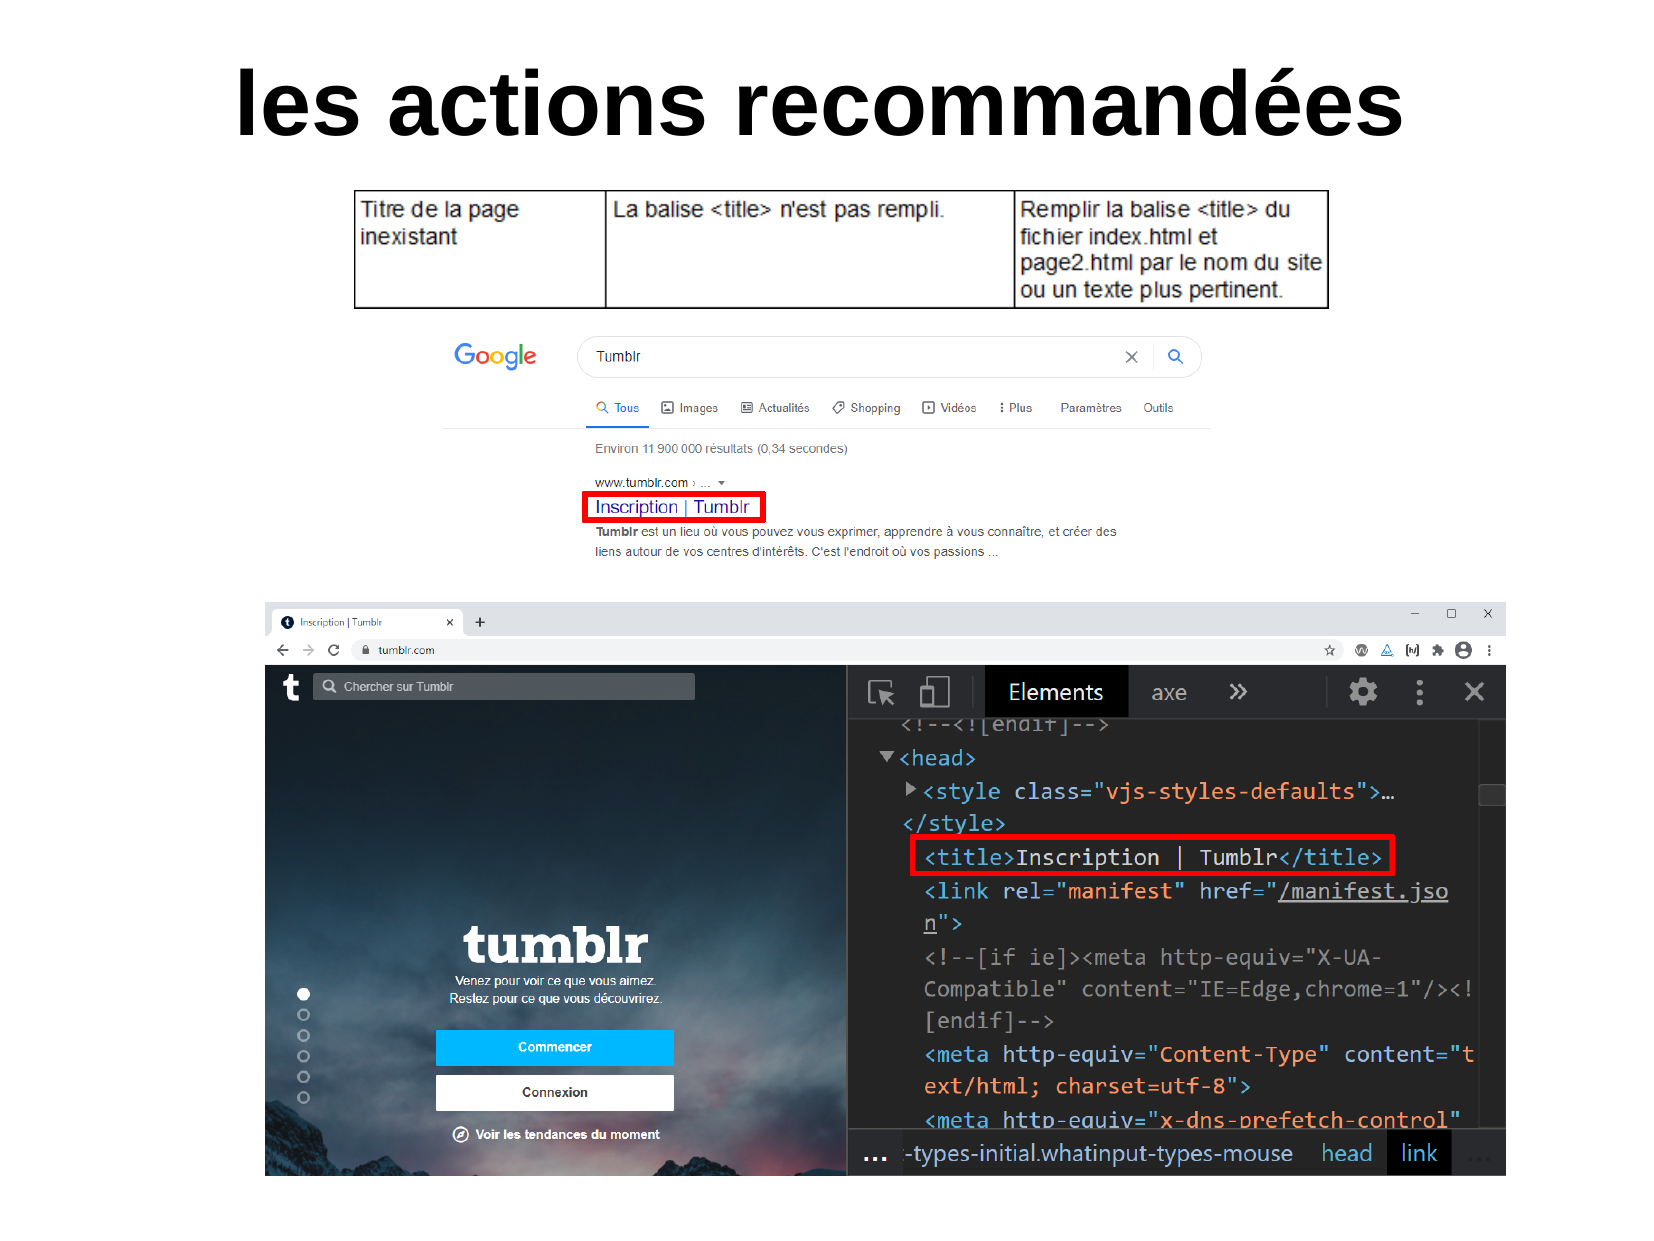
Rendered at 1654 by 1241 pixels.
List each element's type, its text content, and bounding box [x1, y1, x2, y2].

picture [354, 190, 1329, 309]
title les actions recommandées [76, 0, 1565, 208]
picture [265, 602, 1506, 1176]
picture [442, 324, 1210, 569]
